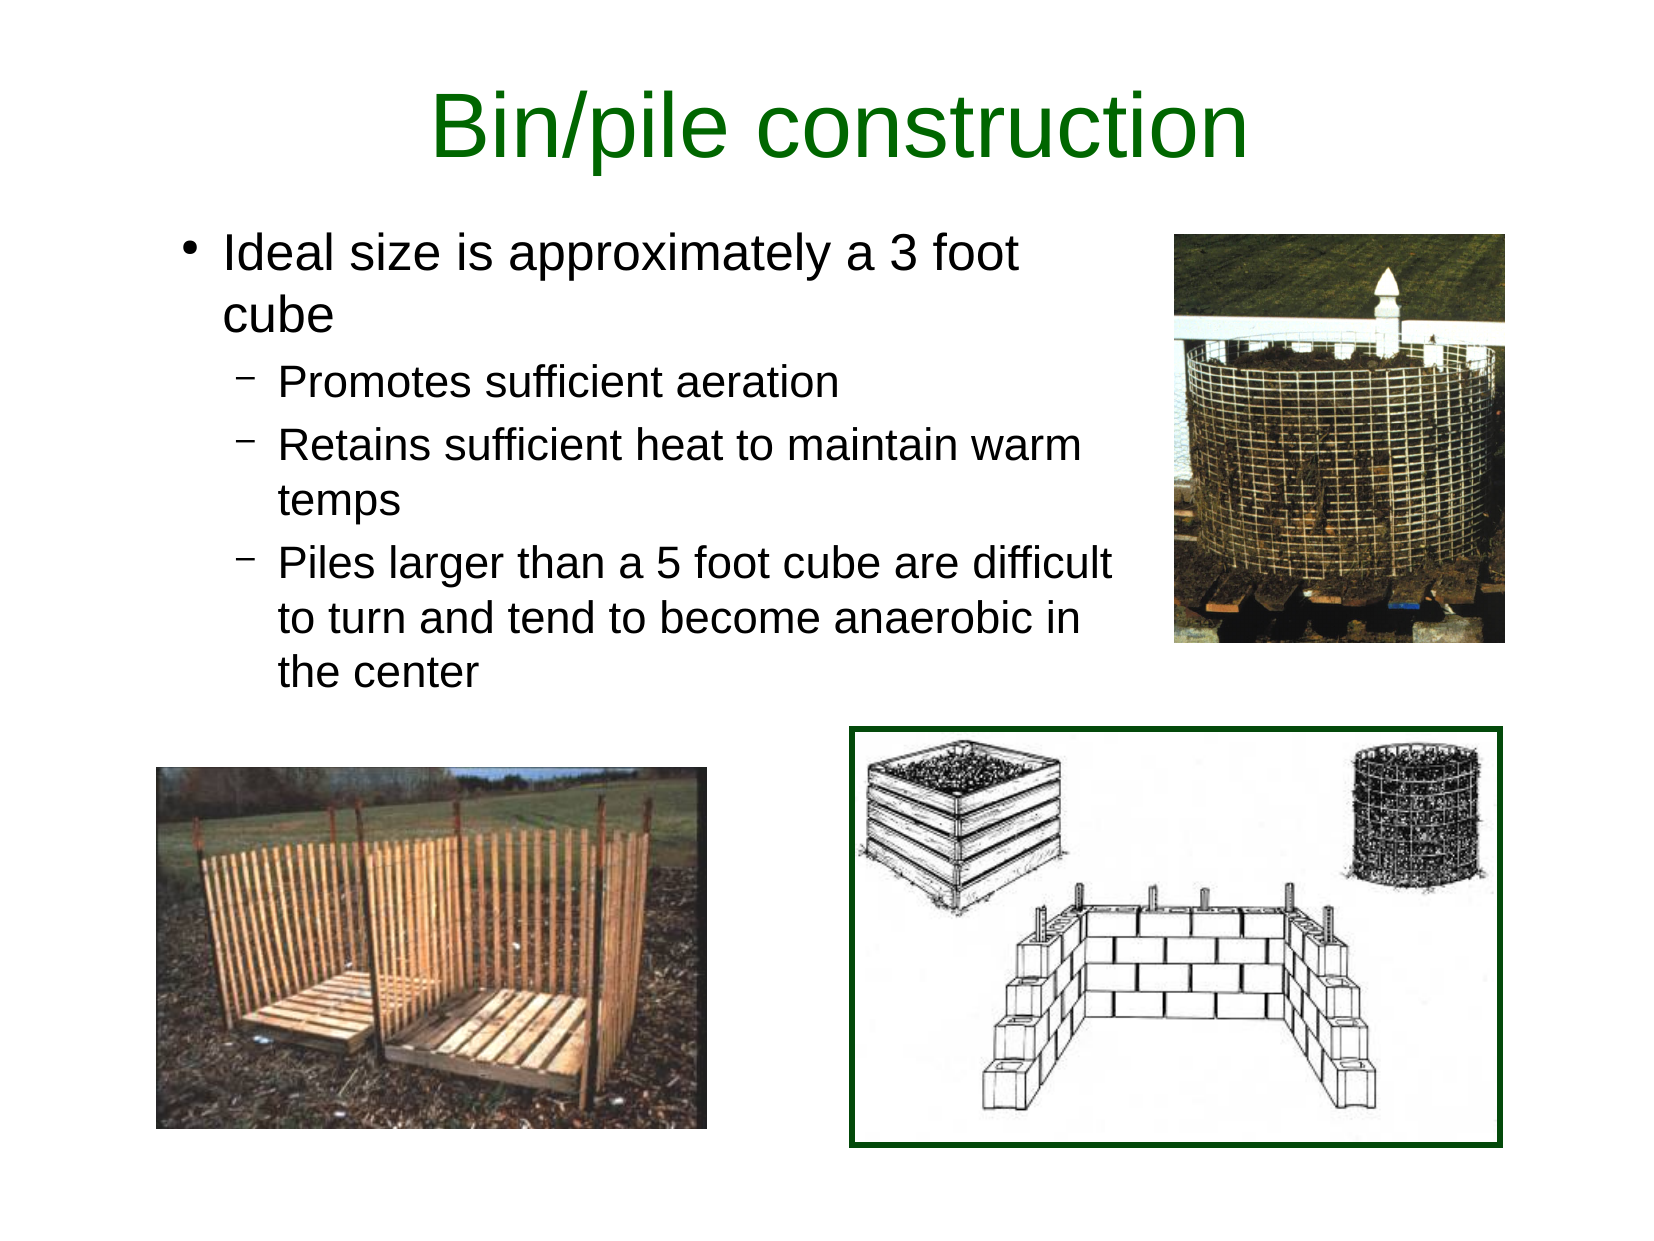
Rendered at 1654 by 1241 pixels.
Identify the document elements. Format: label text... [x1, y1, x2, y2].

list Ideal size is approximately a 3 foot cube Promotes sufficient aeration Retains sufficient heat to maintain warm temps Piles larger than a 5 foot cube are difficult to turn and tend to become anaerobic in the center [152, 210, 1141, 706]
picture [854, 731, 1497, 1142]
picture [1173, 234, 1506, 644]
title Bin/pile construction [185, 43, 1461, 198]
picture [155, 766, 708, 1130]
